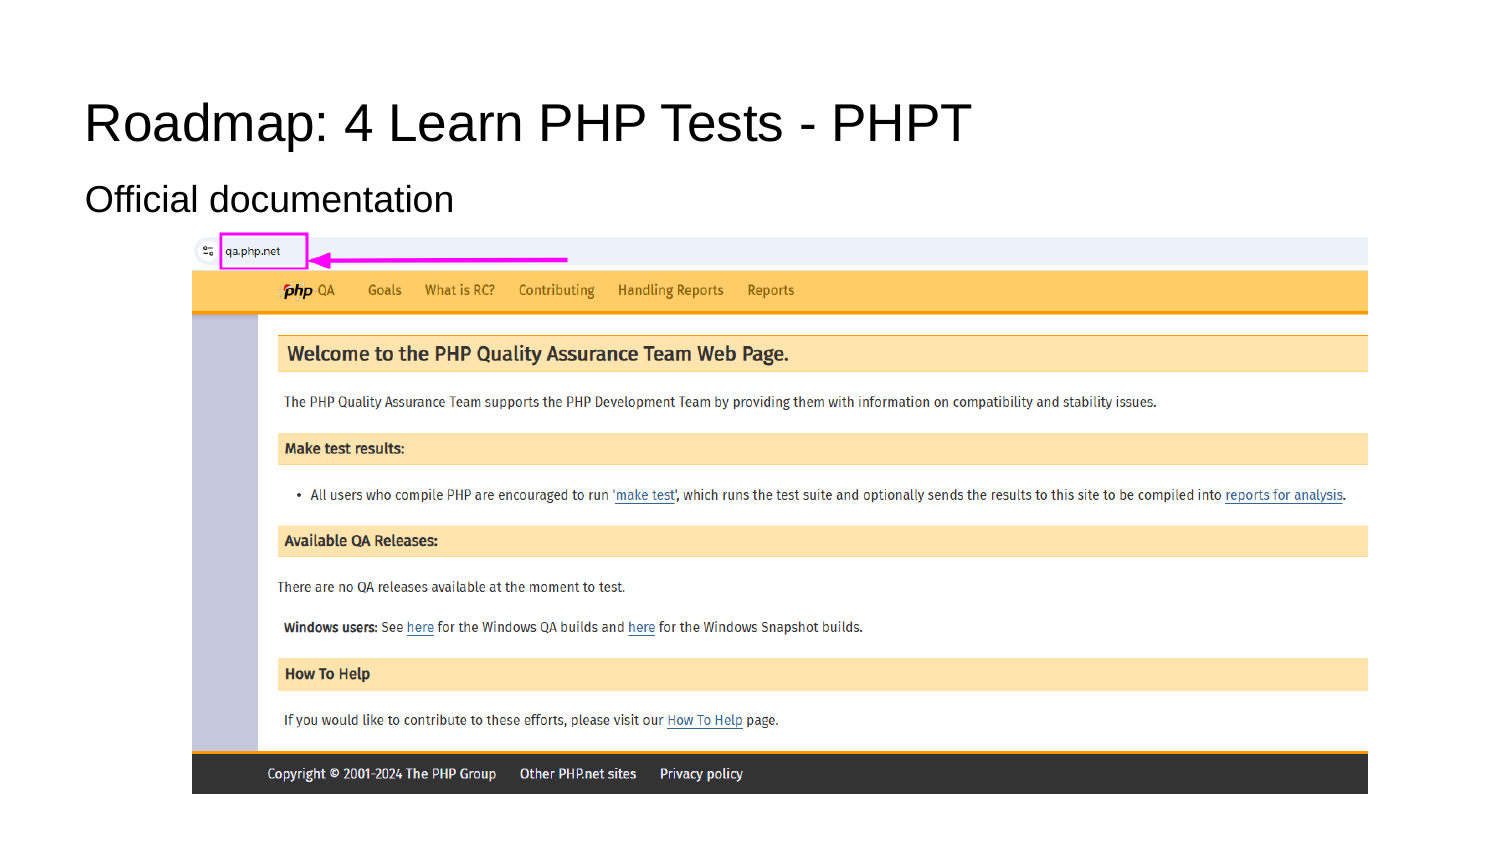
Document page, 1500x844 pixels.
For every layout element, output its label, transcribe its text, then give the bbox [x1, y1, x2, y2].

title Official documentation [69, 160, 1468, 233]
title Roadmap: 4 Learn PHP Tests - PHPT [69, 72, 1468, 160]
picture [192, 232, 1368, 794]
